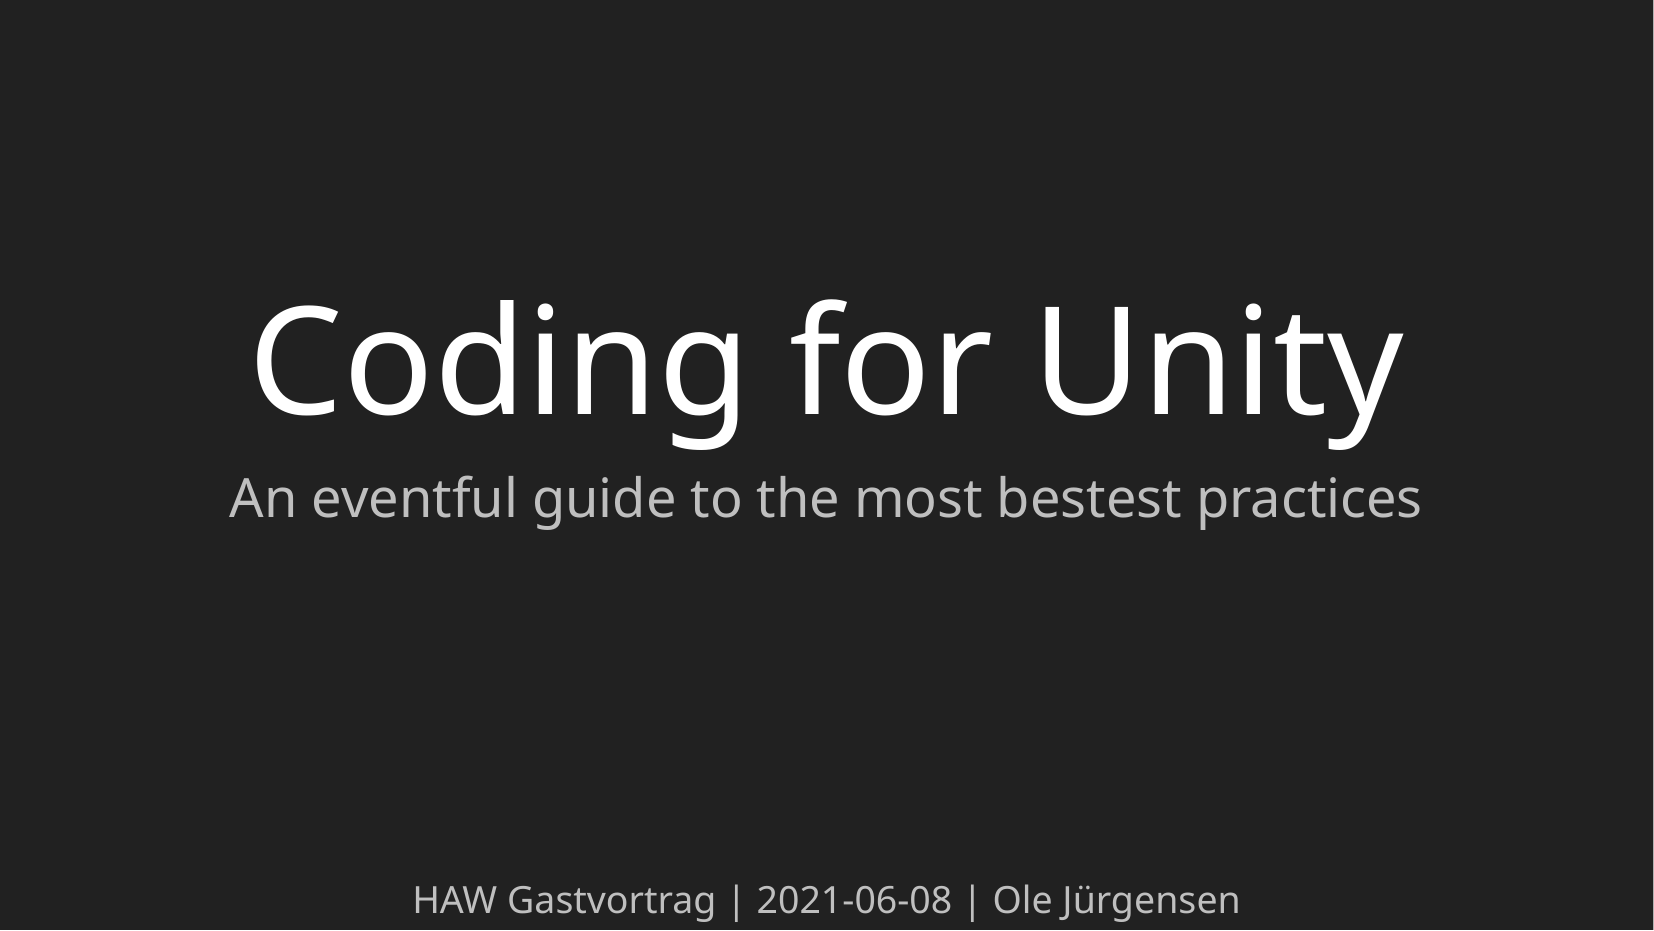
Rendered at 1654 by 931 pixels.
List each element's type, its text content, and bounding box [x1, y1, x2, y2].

subtitle An eventful guide to the most bestest practices [82, 459, 1571, 532]
text_box HAW Gastvortrag | 2021-06-08 | Ole Jürgensen [82, 873, 1571, 931]
title Coding for Unity [82, 270, 1571, 444]
